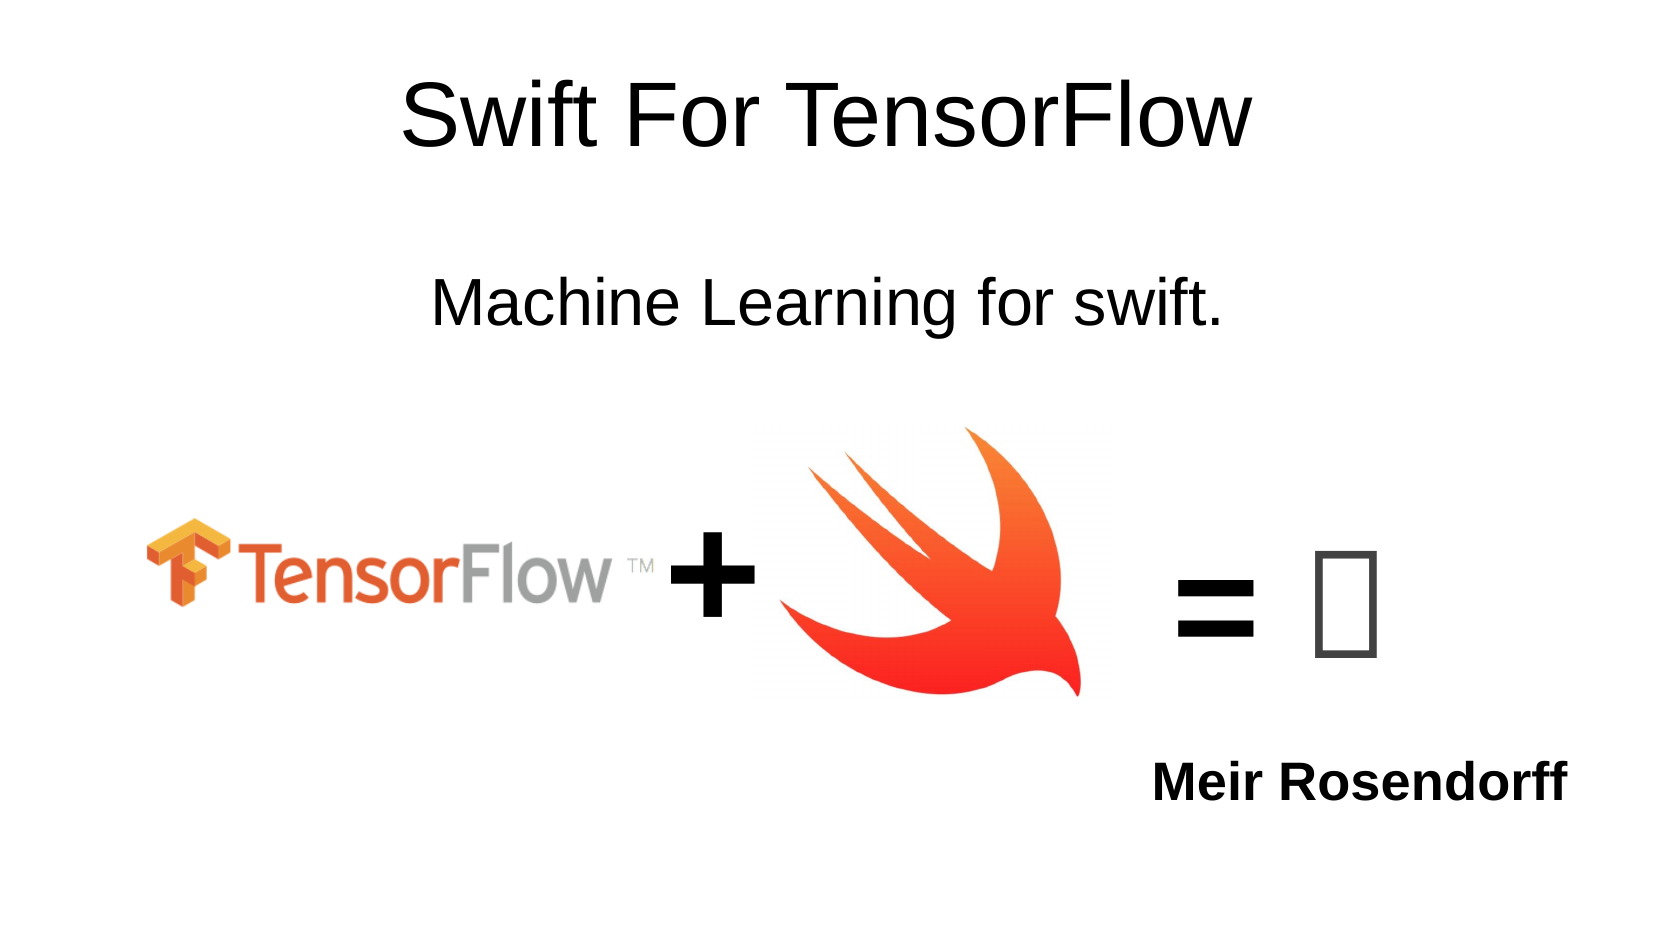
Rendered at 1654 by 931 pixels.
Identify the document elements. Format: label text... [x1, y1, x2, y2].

text_box = 🤯 [1157, 490, 1571, 674]
title Swift For TensorFlow [82, 37, 1571, 191]
picture [748, 425, 1111, 697]
text_box Meir Rosendorff [0, 744, 1583, 820]
picture [106, 435, 693, 709]
text_box + [649, 472, 804, 674]
subtitle Machine Learning for swift. [7, 191, 1650, 414]
